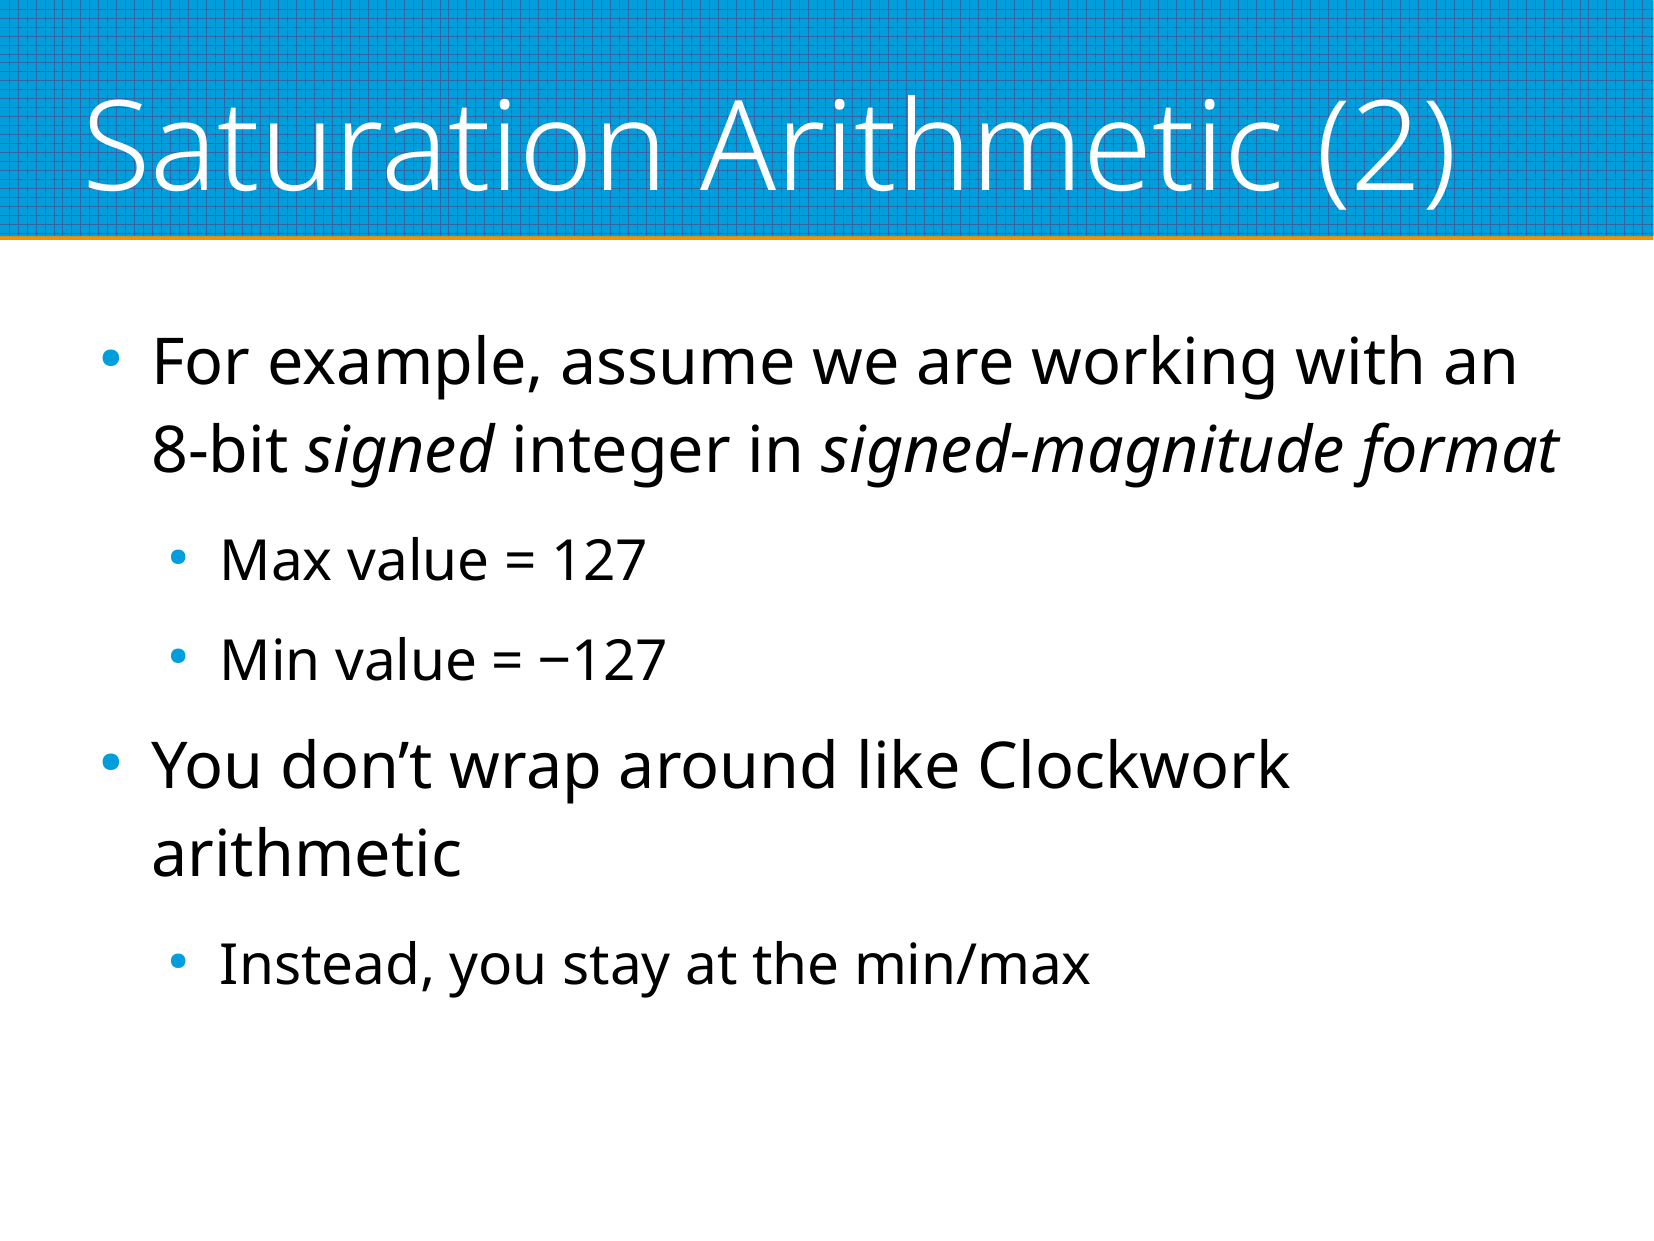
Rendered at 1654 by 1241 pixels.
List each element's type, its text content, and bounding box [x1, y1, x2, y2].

list For example, assume we are working with an 8-bit signed integer in signed-magnitude format Max value = 127 Min value = ‒127 You don’t wrap around like Clockwork arithmetic Instead, you stay at the min/max [82, 314, 1563, 1081]
title Saturation Arithmetic (2) [82, 19, 1571, 227]
